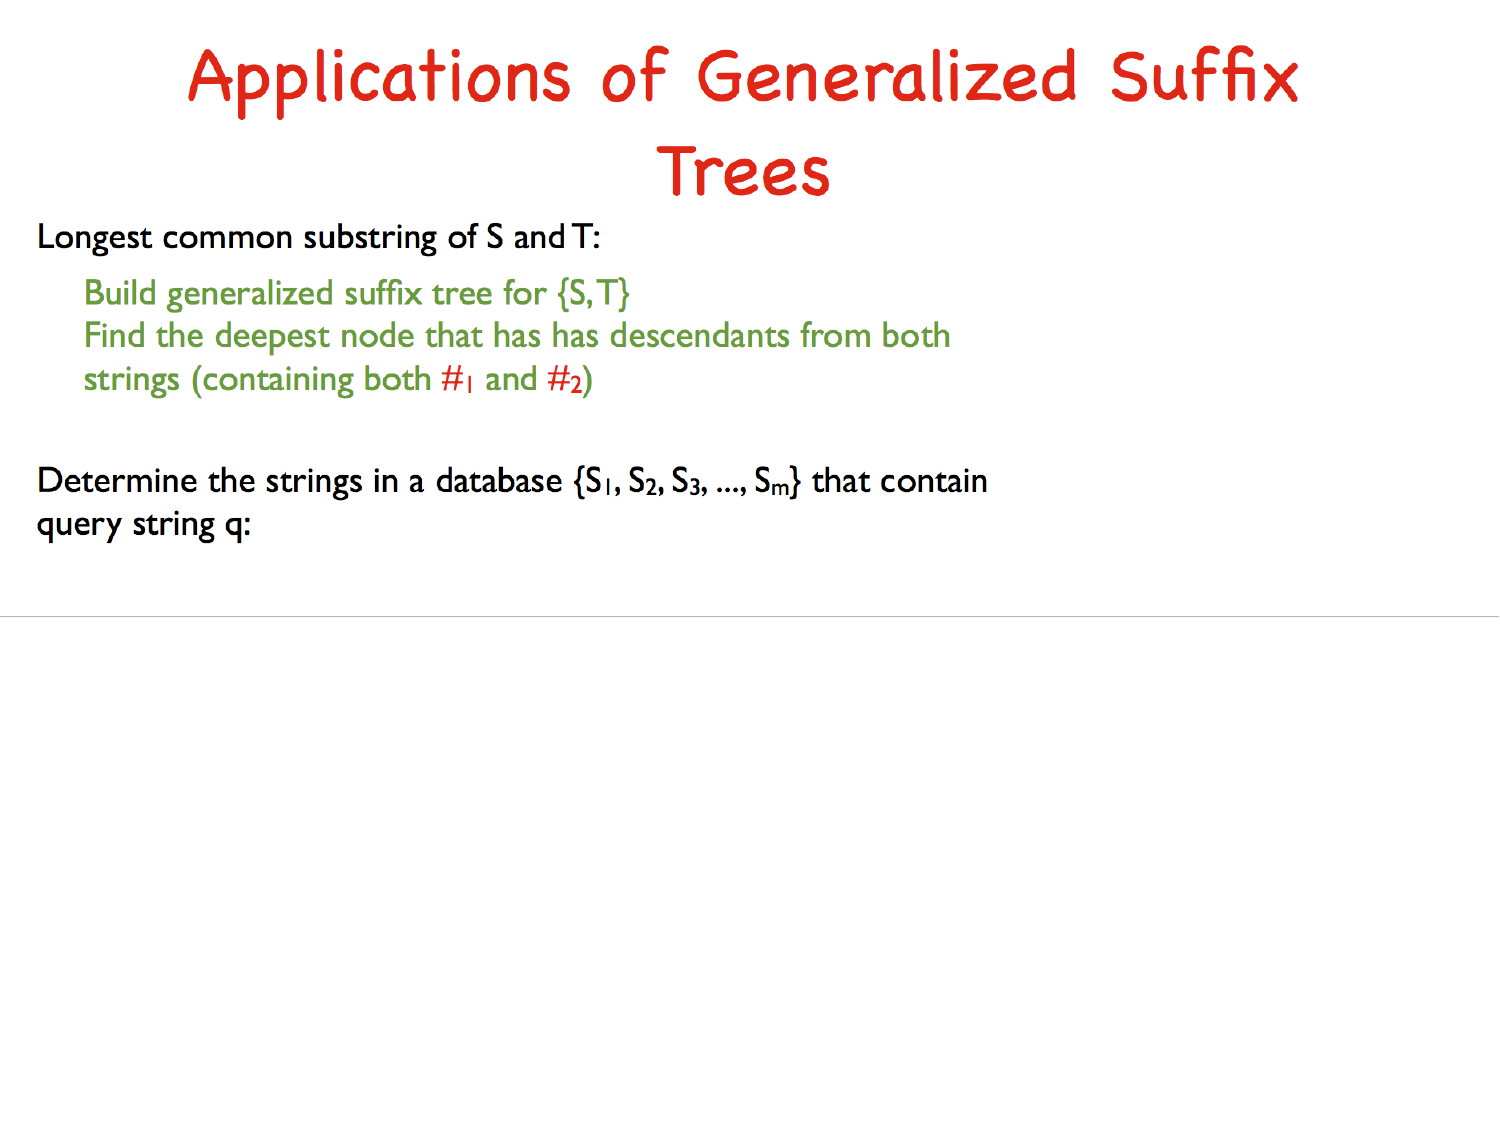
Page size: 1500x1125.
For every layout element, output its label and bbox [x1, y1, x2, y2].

picture [0, 29, 1500, 616]
